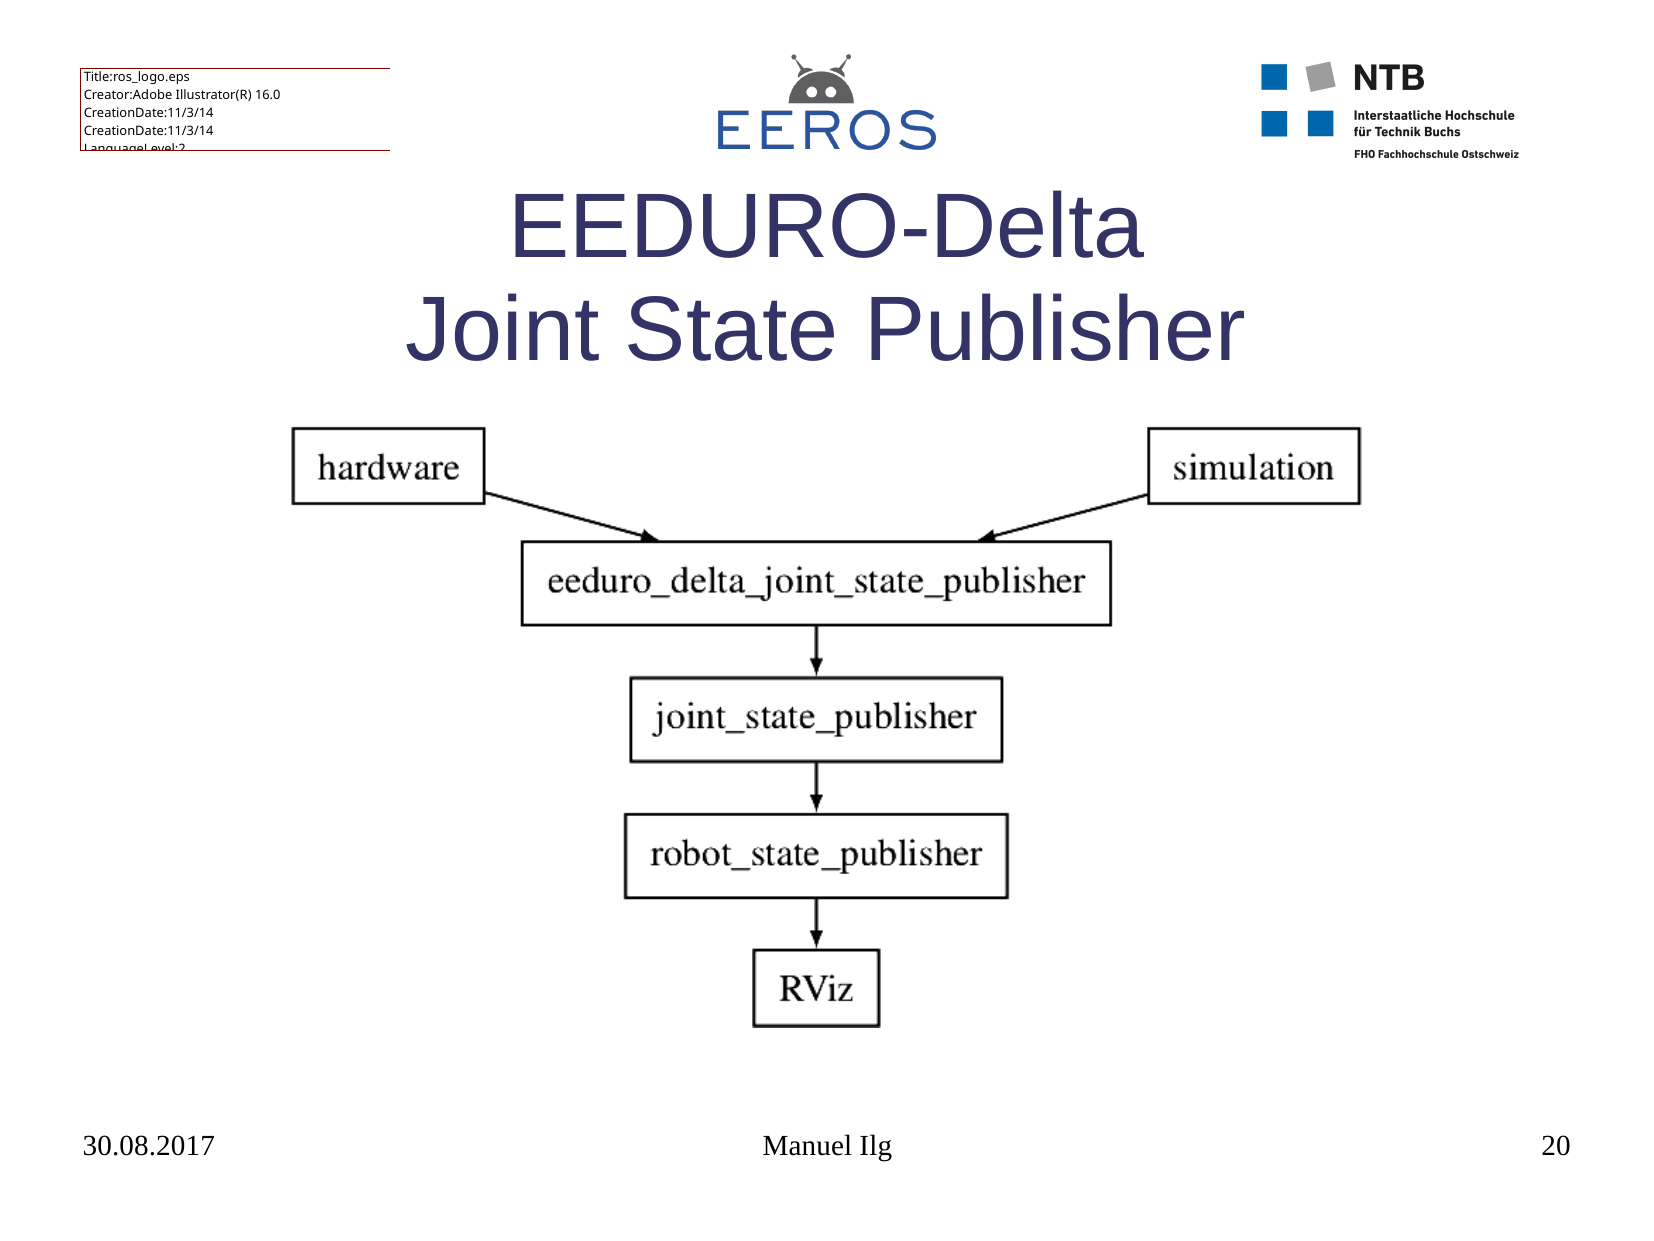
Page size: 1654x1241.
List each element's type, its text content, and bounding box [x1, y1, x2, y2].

picture [1232, 48, 1531, 168]
title EEDURO-Delta Joint State Publisher [82, 173, 1571, 381]
picture [718, 54, 936, 150]
picture [291, 426, 1362, 1028]
